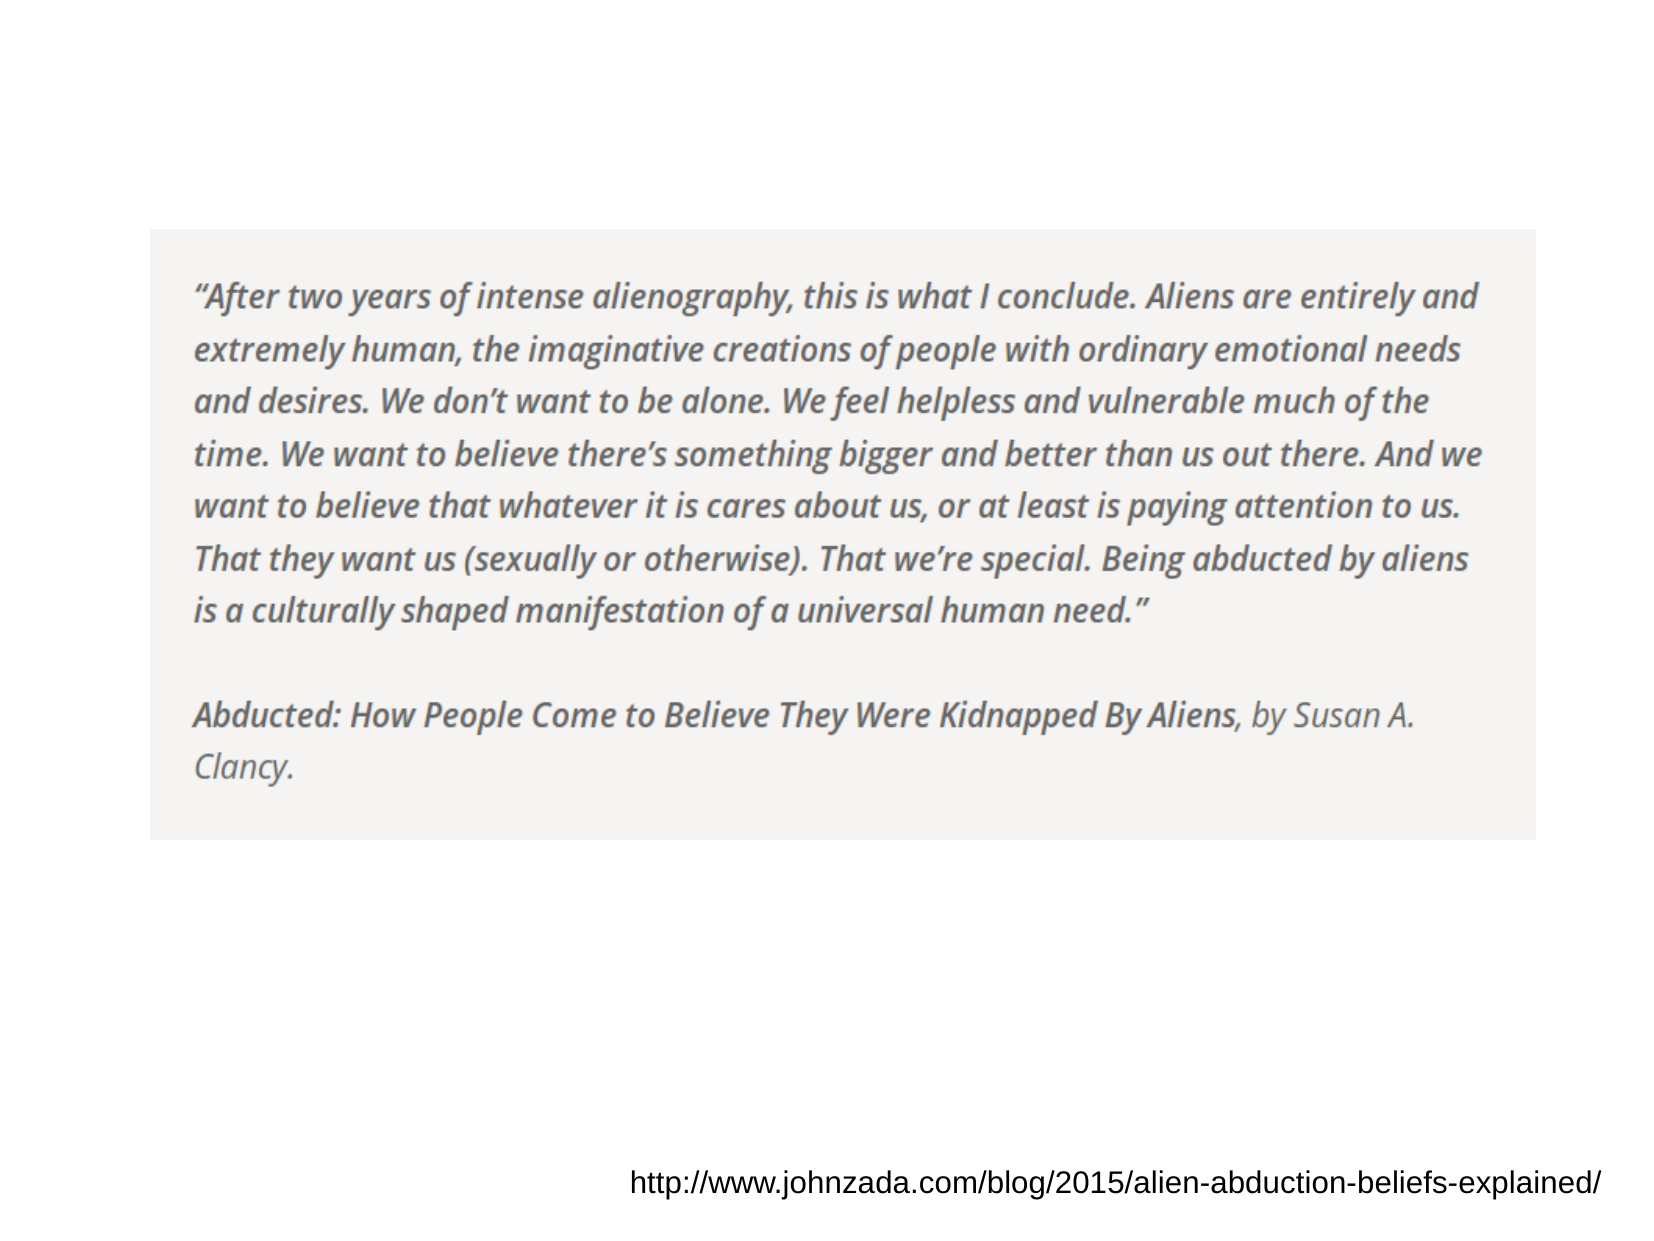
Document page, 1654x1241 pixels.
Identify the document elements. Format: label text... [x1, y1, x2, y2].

picture [150, 229, 1536, 841]
text_box http://www.johnzada.com/blog/2015/alien-abduction-beliefs-explained/ [615, 1158, 1654, 1216]
